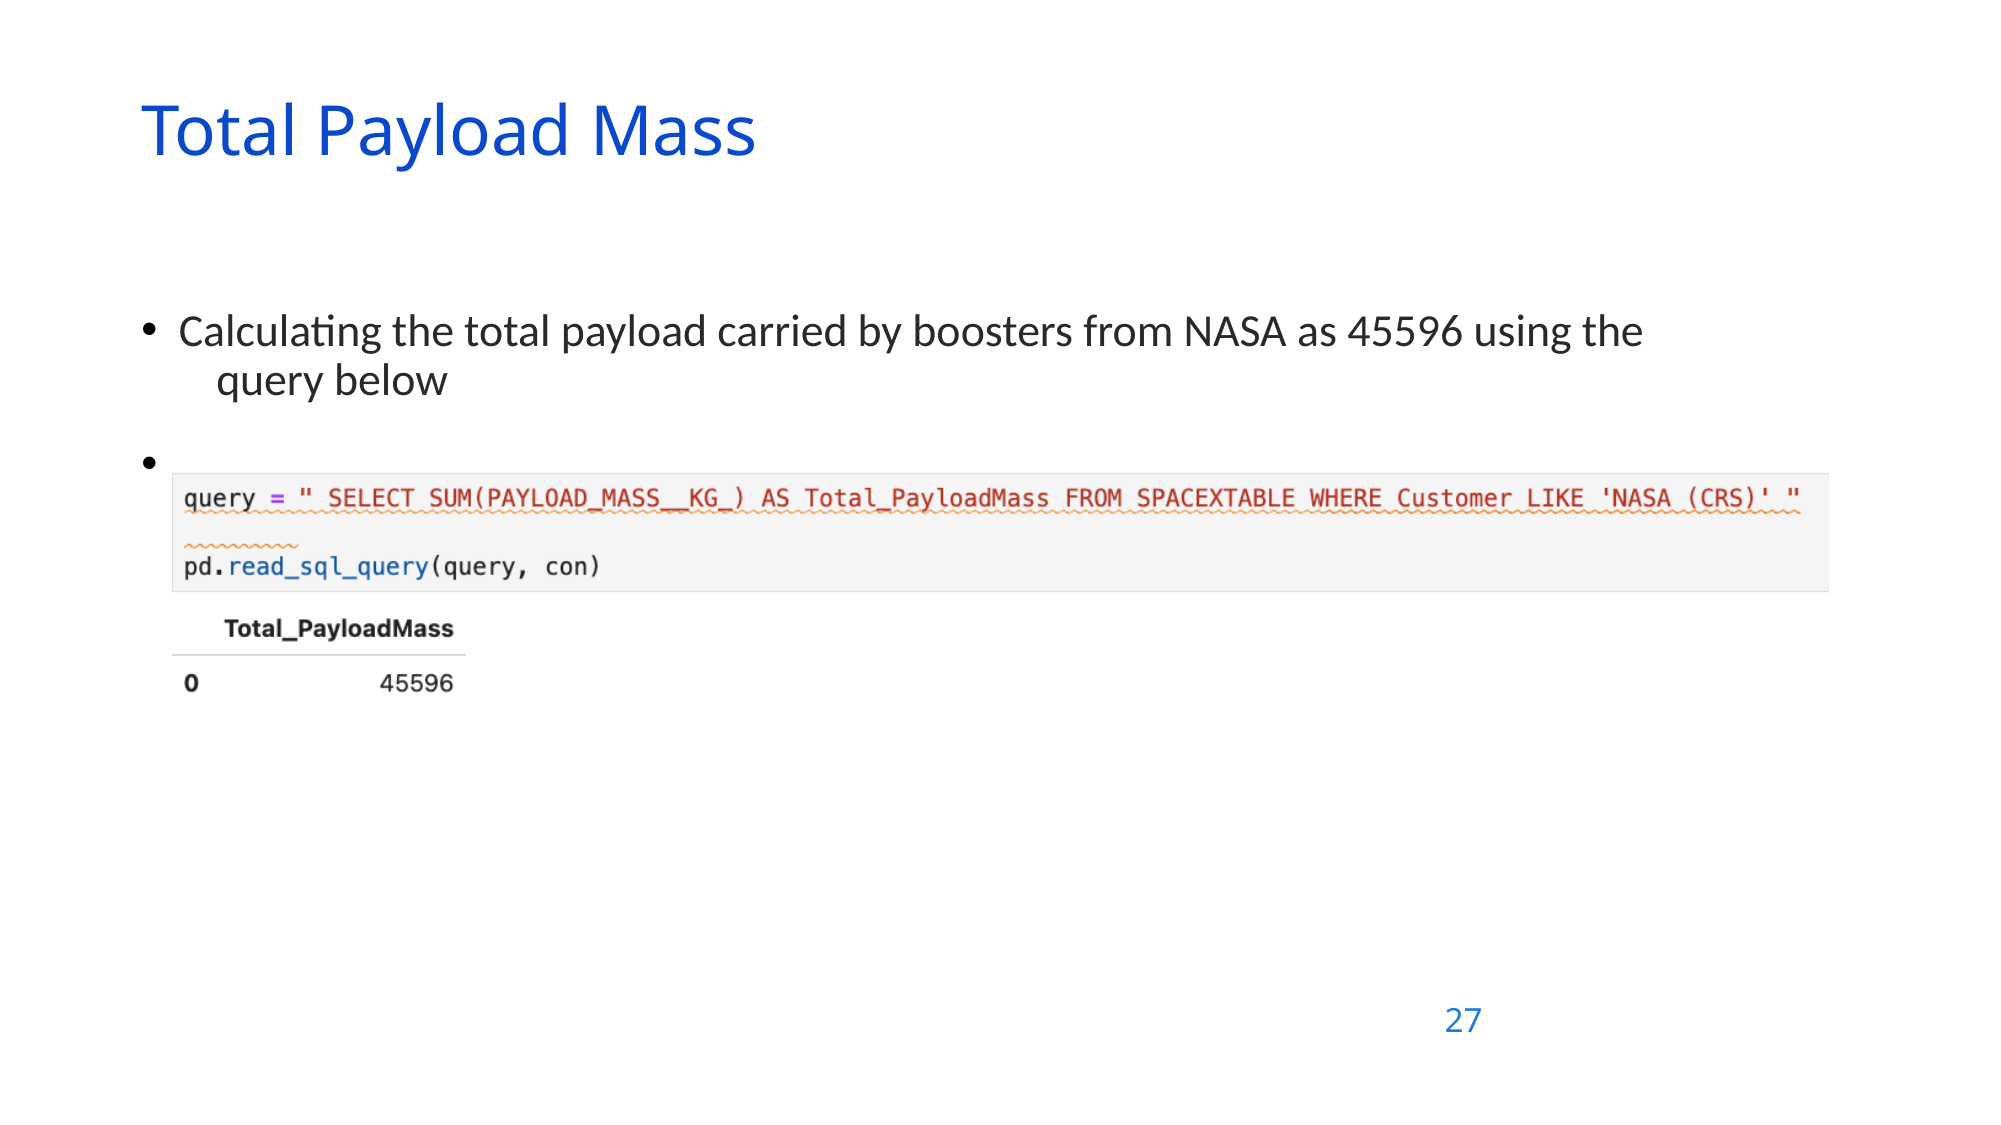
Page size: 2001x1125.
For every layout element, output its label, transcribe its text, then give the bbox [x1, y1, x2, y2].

slide_number 27 [1429, 988, 1880, 1055]
picture [172, 452, 1829, 714]
text_box Total Payload Mass [126, 88, 1852, 179]
list Calculating the total payload carried by boosters from NASA as 45596 using the query below [126, 299, 1726, 1014]
